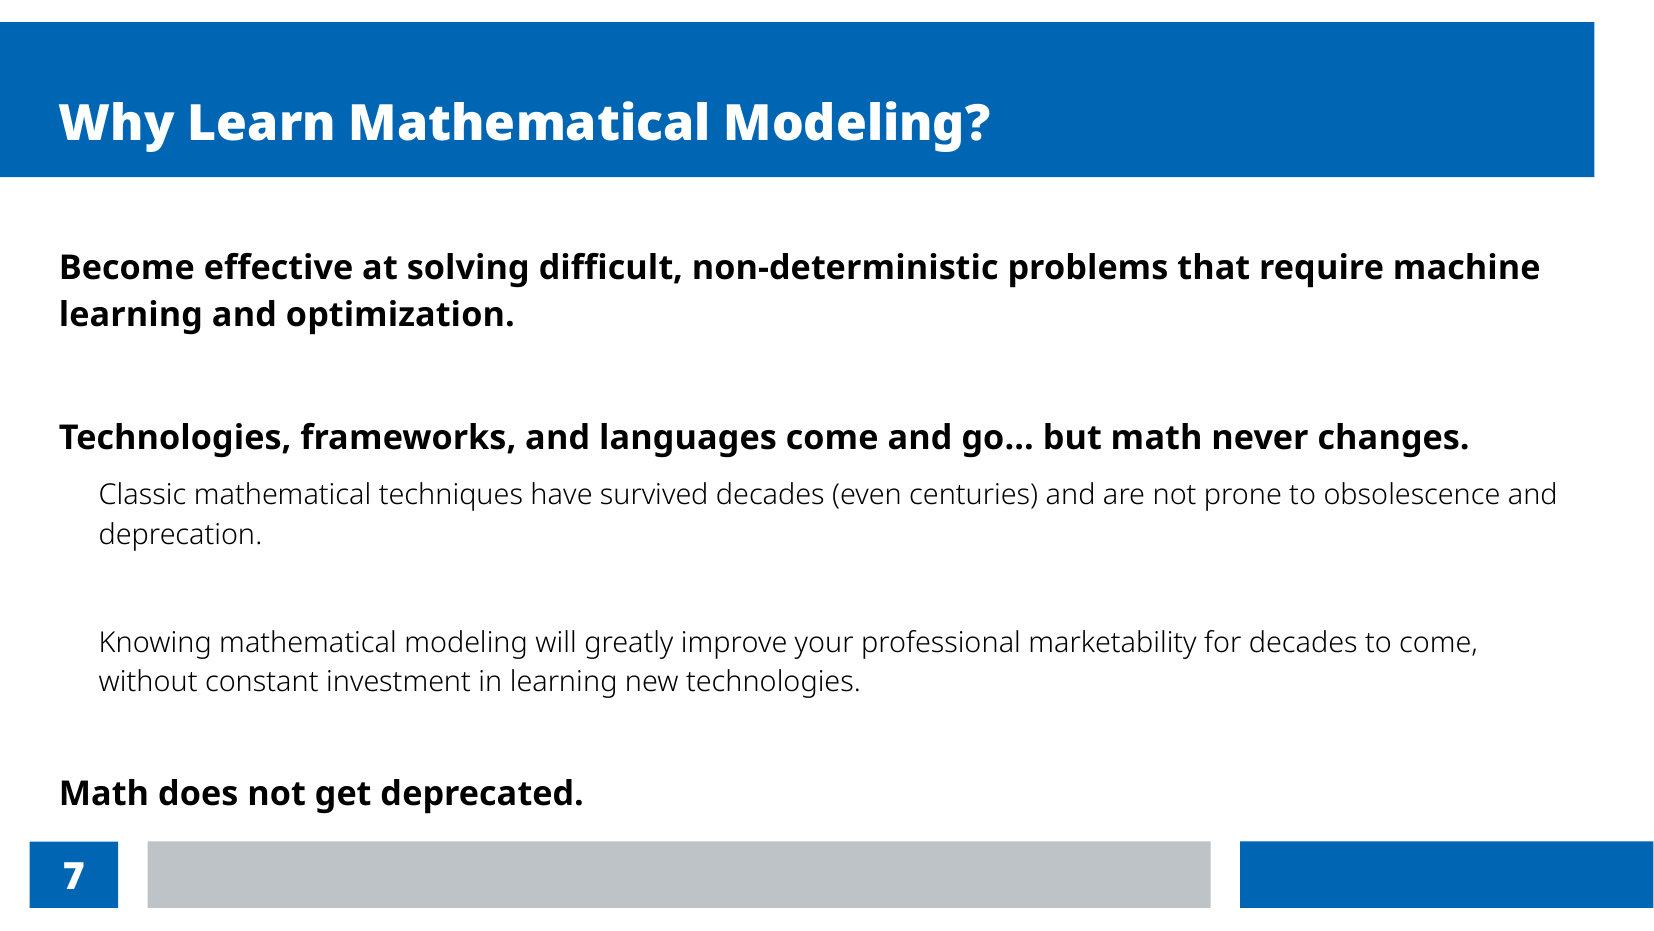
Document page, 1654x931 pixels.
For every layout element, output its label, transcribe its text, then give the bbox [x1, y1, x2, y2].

list Become effective at solving difficult, non-deterministic problems that require machine learning and optimization. Technologies, frameworks, and languages come and go… but math never changes. Classic mathematical techniques have survived decades (even centuries) and are not prone to obsolescence and deprecation. Knowing mathematical modeling will greatly improve your professional marketability for decades to come, without constant investment in learning new technologies. Math does not get deprecated. [59, 243, 1565, 820]
title Why Learn Mathematical Modeling? [59, 44, 1595, 156]
